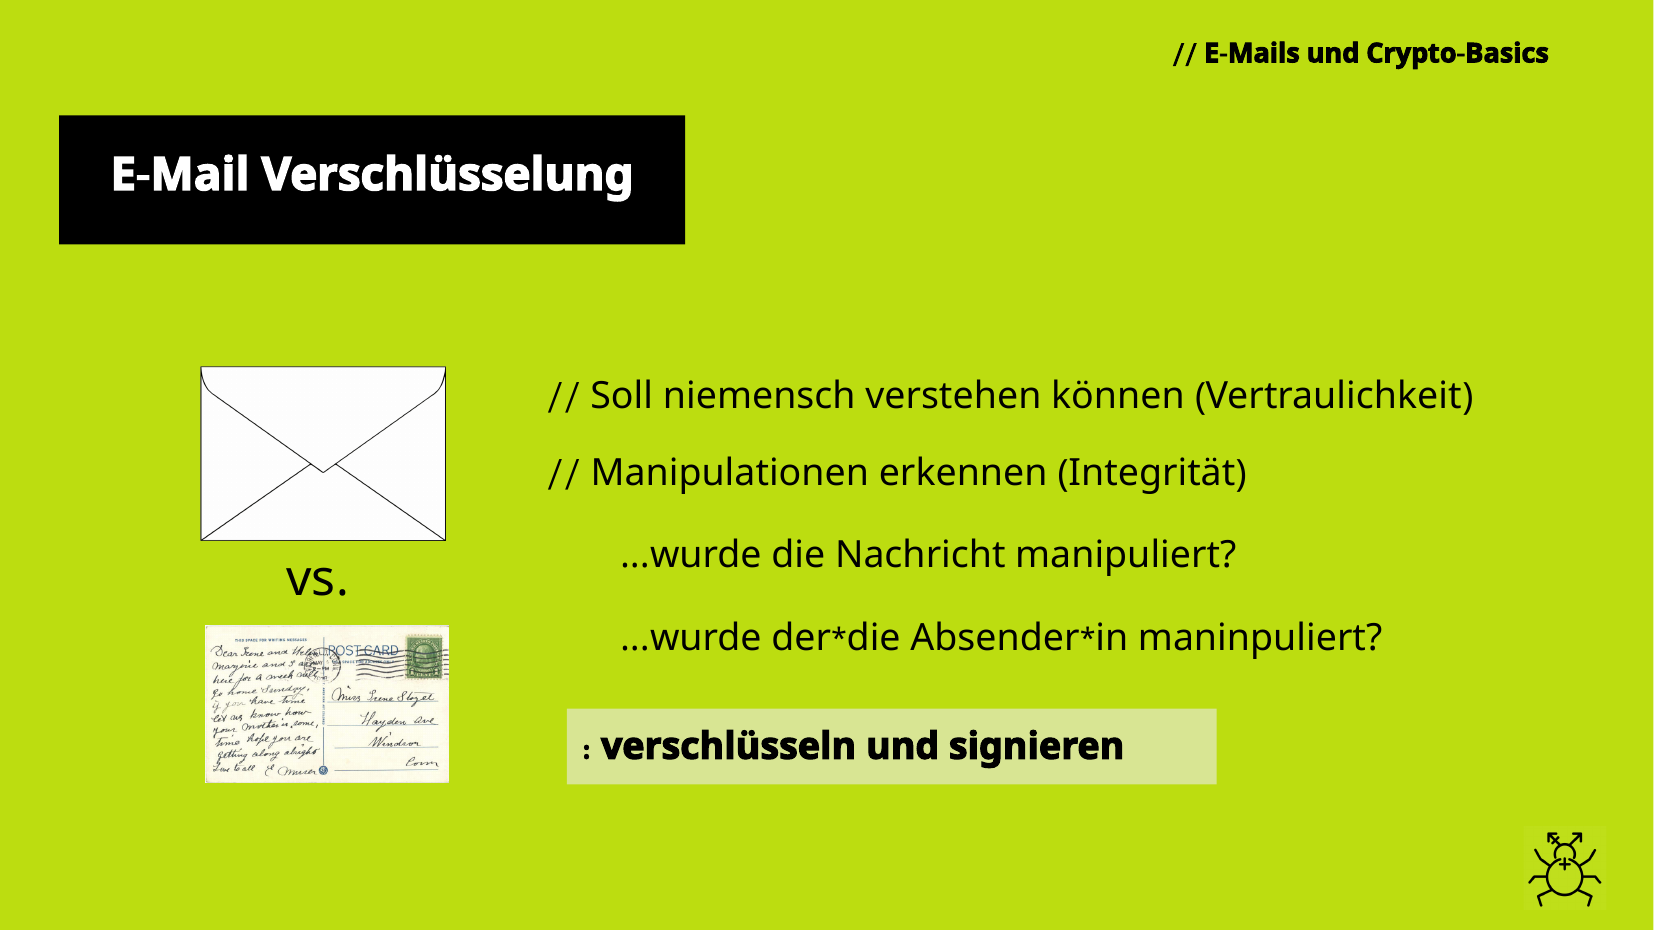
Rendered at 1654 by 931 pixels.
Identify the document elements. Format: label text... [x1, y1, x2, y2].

text_box // E-Mails und Crypto-Basics [1157, 24, 1630, 83]
picture [200, 366, 446, 541]
title E-Mail Verschlüsselung [59, 115, 686, 245]
picture [1523, 826, 1607, 910]
text_box vs. [271, 531, 390, 625]
picture [205, 625, 449, 783]
text_box // Soll niemensch verstehen können (Vertraulichkeit) // Manipulationen erkennen (Integrität) ...wurde die Nachricht manipuliert? ...wurde der*die Absender*in maninpuliert? [531, 366, 1583, 808]
text_box : verschlüsseln und signieren [566, 708, 1217, 785]
